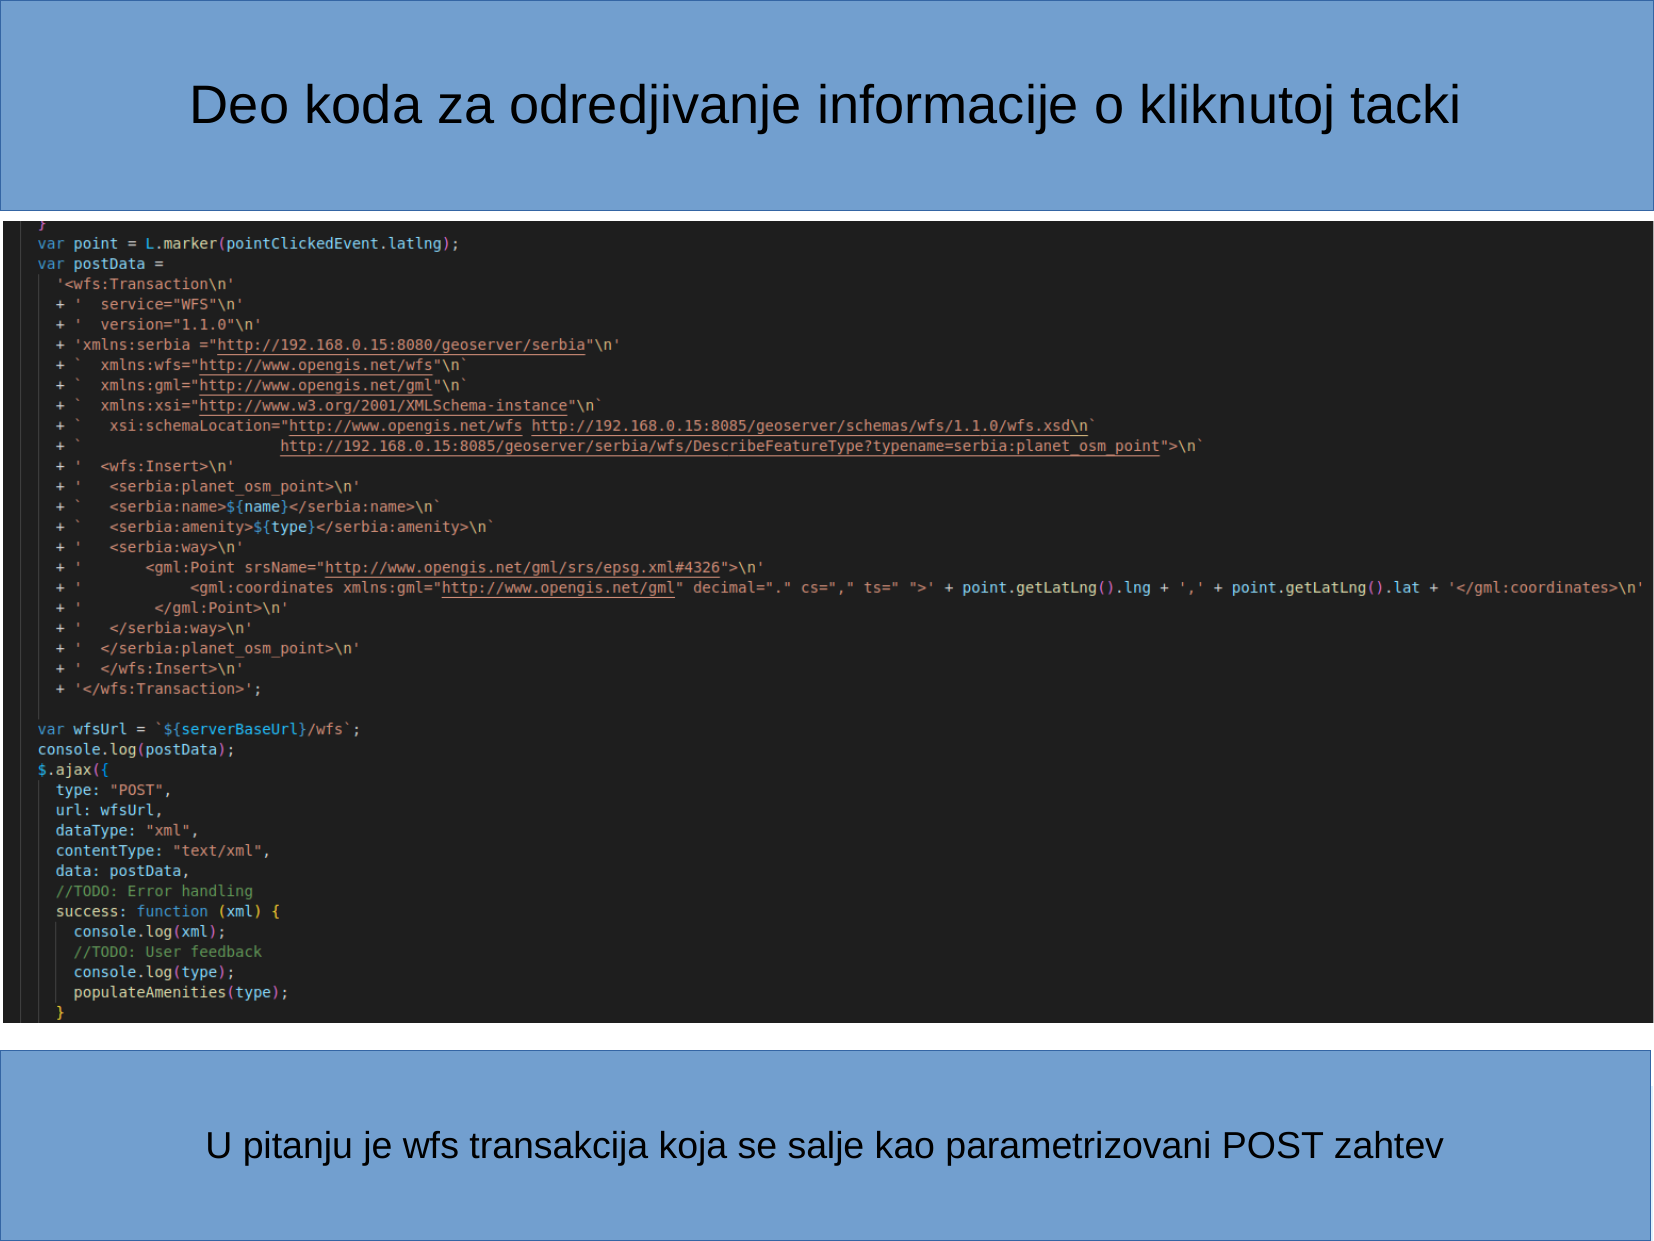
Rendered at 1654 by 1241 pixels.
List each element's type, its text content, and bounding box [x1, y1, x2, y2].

text_box U pitanju je wfs transakcija koja se salje kao parametrizovani POST zahtev [0, 1050, 1651, 1241]
title Deo koda za odredjivanje informacije o kliknutoj tacki [86, 211, 1576, 221]
text_box Deo koda za odredjivanje informacije o kliknutoj tacki [0, 0, 1654, 211]
picture [3, 221, 1654, 1023]
